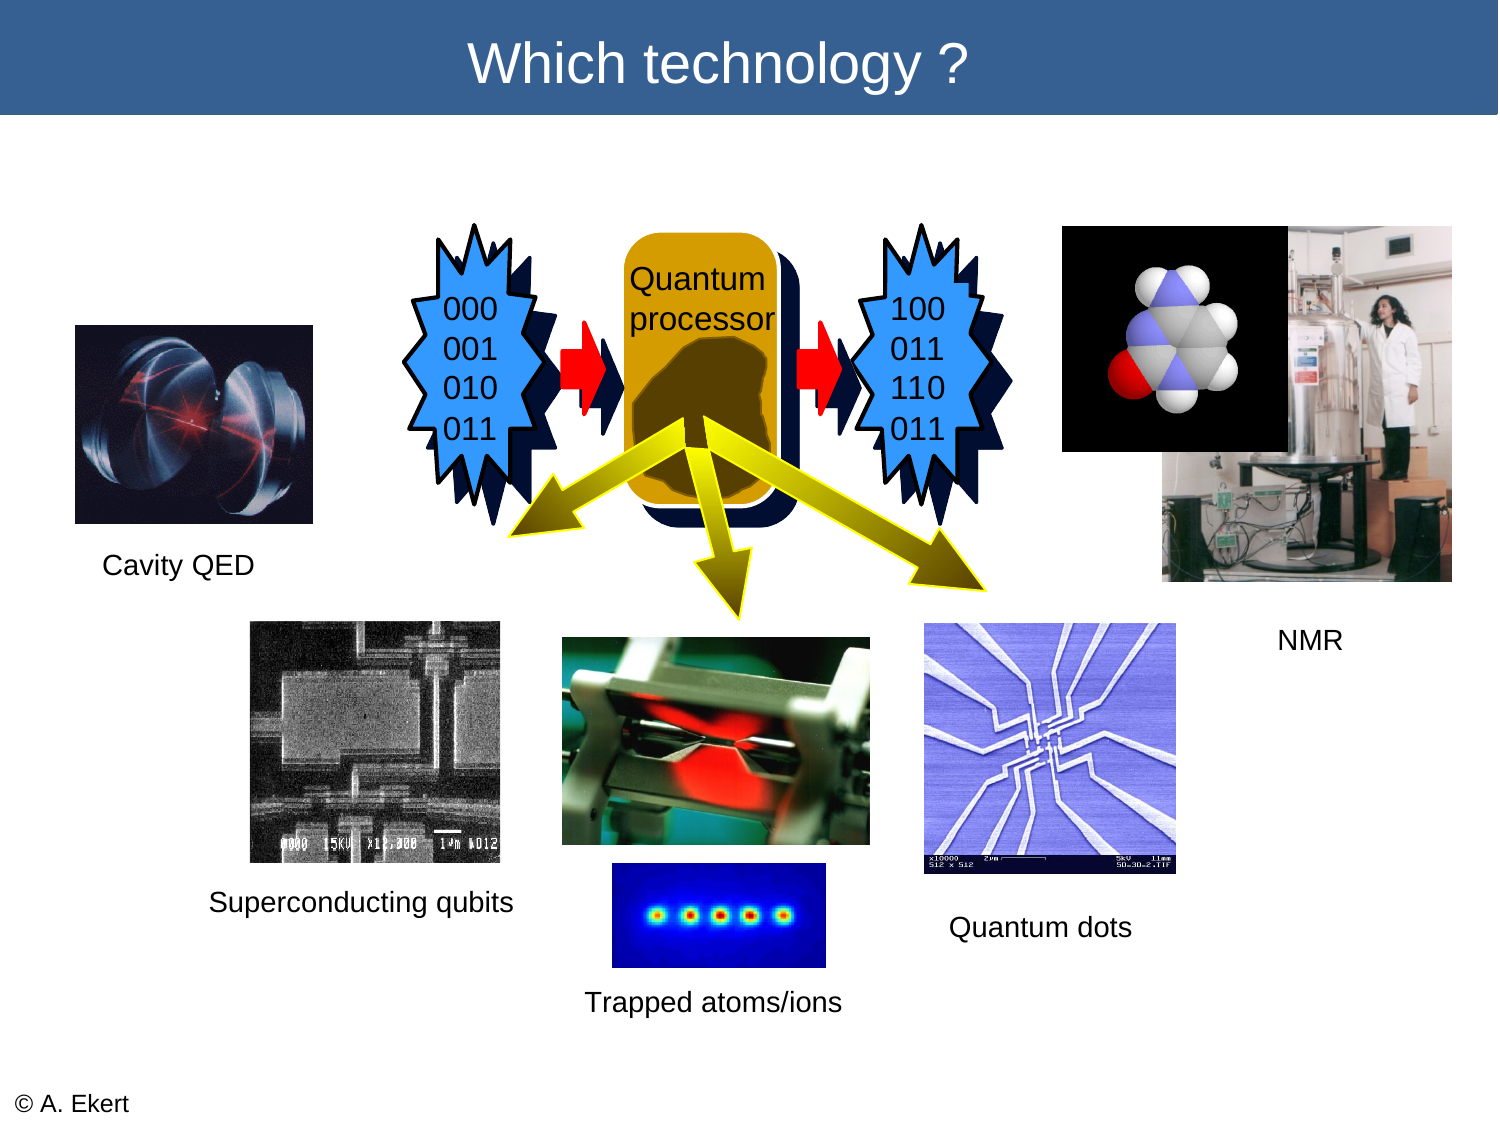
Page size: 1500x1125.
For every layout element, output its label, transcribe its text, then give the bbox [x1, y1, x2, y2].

picture [612, 863, 826, 968]
text_box [446, 424, 456, 438]
picture [249, 618, 501, 863]
text_box Quantum processor [614, 249, 890, 346]
picture [562, 637, 870, 845]
text_box [403, 224, 545, 505]
text_box [885, 224, 958, 283]
text_box [627, 230, 774, 249]
text_box NMR [1262, 613, 1359, 664]
picture [924, 623, 1176, 874]
text_box [508, 346, 987, 620]
text_box [894, 424, 904, 438]
picture [1062, 226, 1452, 582]
text_box Cavity QED [87, 538, 271, 589]
text_box 100 011 110 011 [887, 283, 969, 424]
text_box [851, 295, 992, 505]
text_box 000 001 010 011 [440, 283, 522, 424]
picture [75, 325, 313, 524]
text_box © A. Ekert [0, 1079, 145, 1125]
text_box [798, 346, 841, 415]
text_box Quantum dots [934, 901, 1148, 952]
text_box Which technology ? [156, 18, 1282, 104]
text_box Trapped atoms/ions [569, 976, 859, 1027]
text_box Superconducting qubits [193, 875, 530, 927]
text_box [562, 322, 605, 415]
